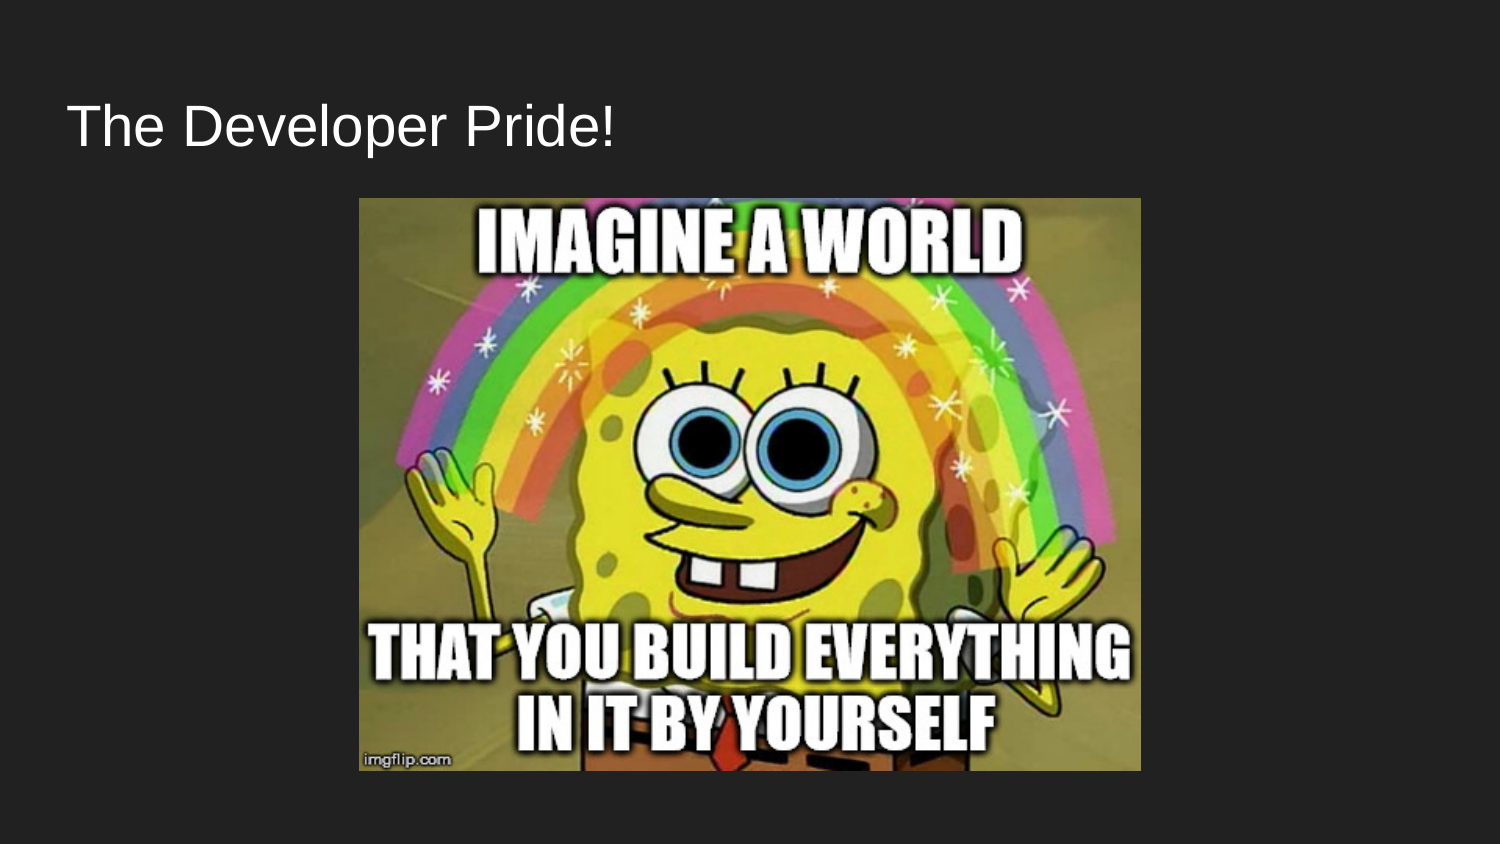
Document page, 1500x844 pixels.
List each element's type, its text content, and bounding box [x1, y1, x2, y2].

picture [359, 198, 1141, 771]
title The Developer Pride! [51, 72, 1449, 167]
